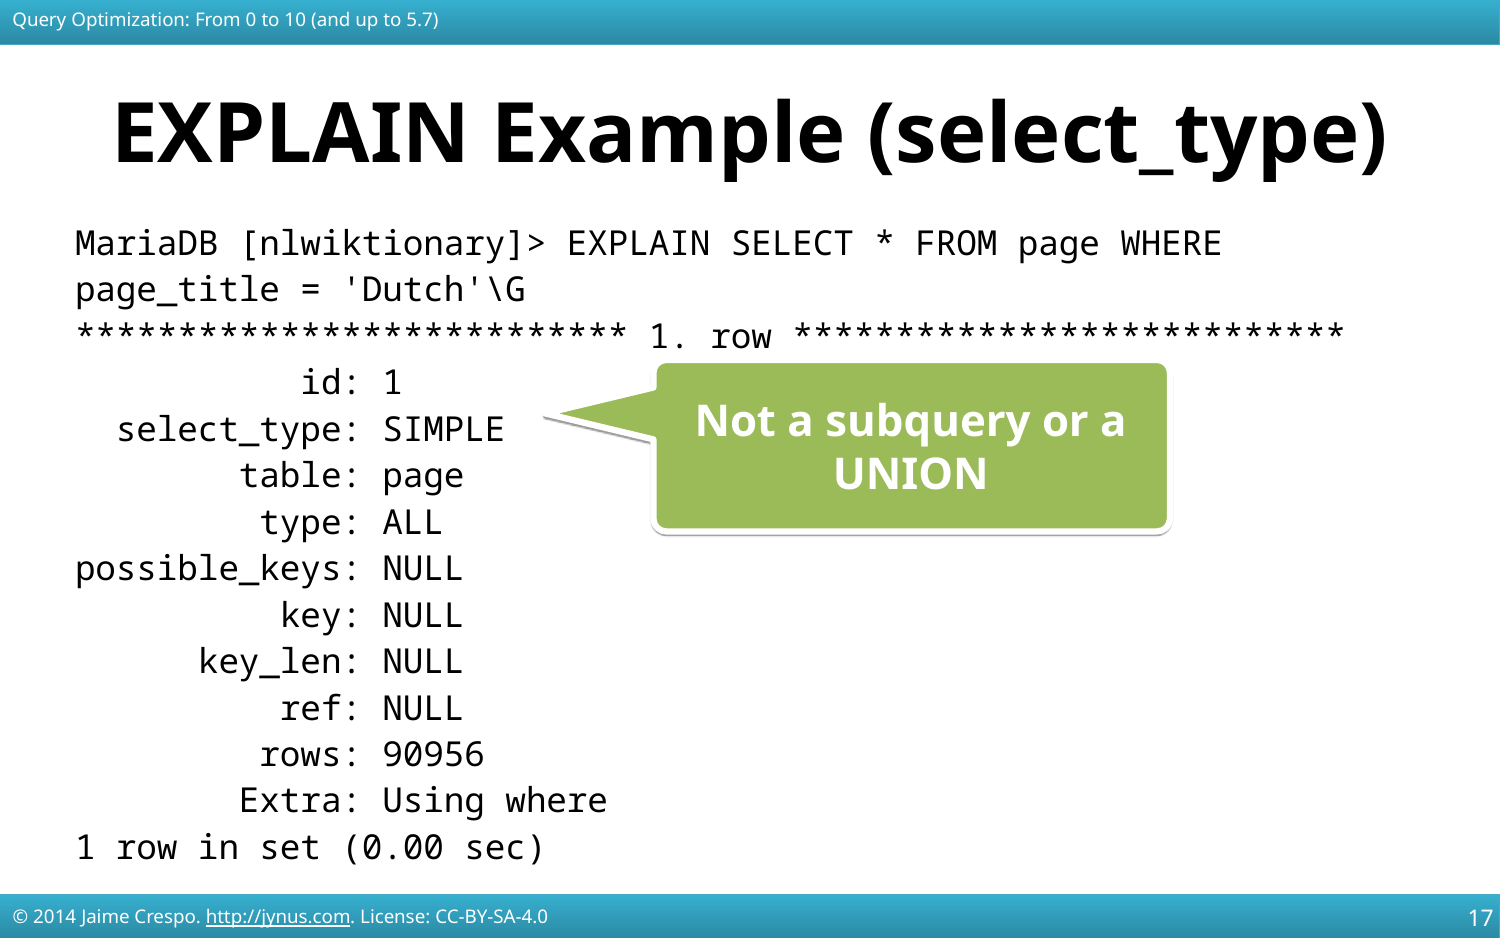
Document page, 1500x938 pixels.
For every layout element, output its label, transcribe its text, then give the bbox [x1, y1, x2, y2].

title EXPLAIN Example (select_type) [75, 41, 1425, 218]
list MariaDB [nlwiktionary]> EXPLAIN SELECT * FROM page WHERE page_title = 'Dutch'\G *************************** 1. row *************************** id: 1 select_type: SIMPLE table: page type: ALL possible_keys: NULL key: NULL key_len: NULL ref: NULL rows: 90956 Extra: Using where 1 row in set (0.00 sec) [75, 218, 1425, 876]
text_box Not a subquery or a UNION [545, 359, 1171, 532]
